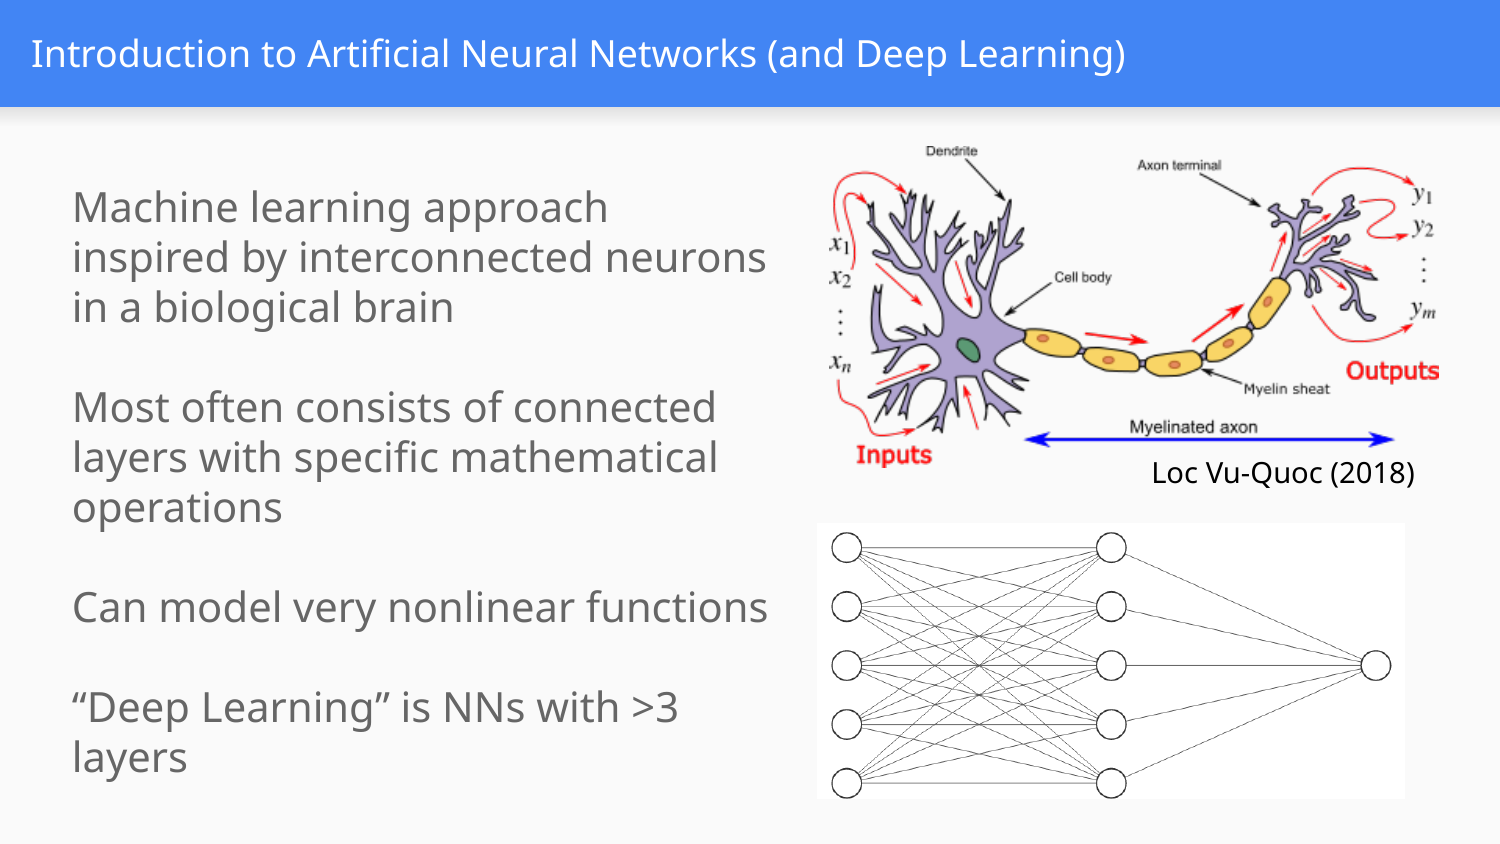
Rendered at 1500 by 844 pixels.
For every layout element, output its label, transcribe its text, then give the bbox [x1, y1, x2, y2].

text_box Machine learning approach inspired by interconnected neurons in a biological brain Most often consists of connected layers with specific mathematical operations Can model very nonlinear functions “Deep Learning” is NNs with >3 layers [56, 165, 785, 799]
title Introduction to Artificial Neural Networks (and Deep Learning) [16, 2, 1464, 102]
picture [817, 523, 1405, 799]
picture [829, 146, 1439, 468]
text_box Loc Vu-Quoc (2018) [1136, 439, 1500, 524]
